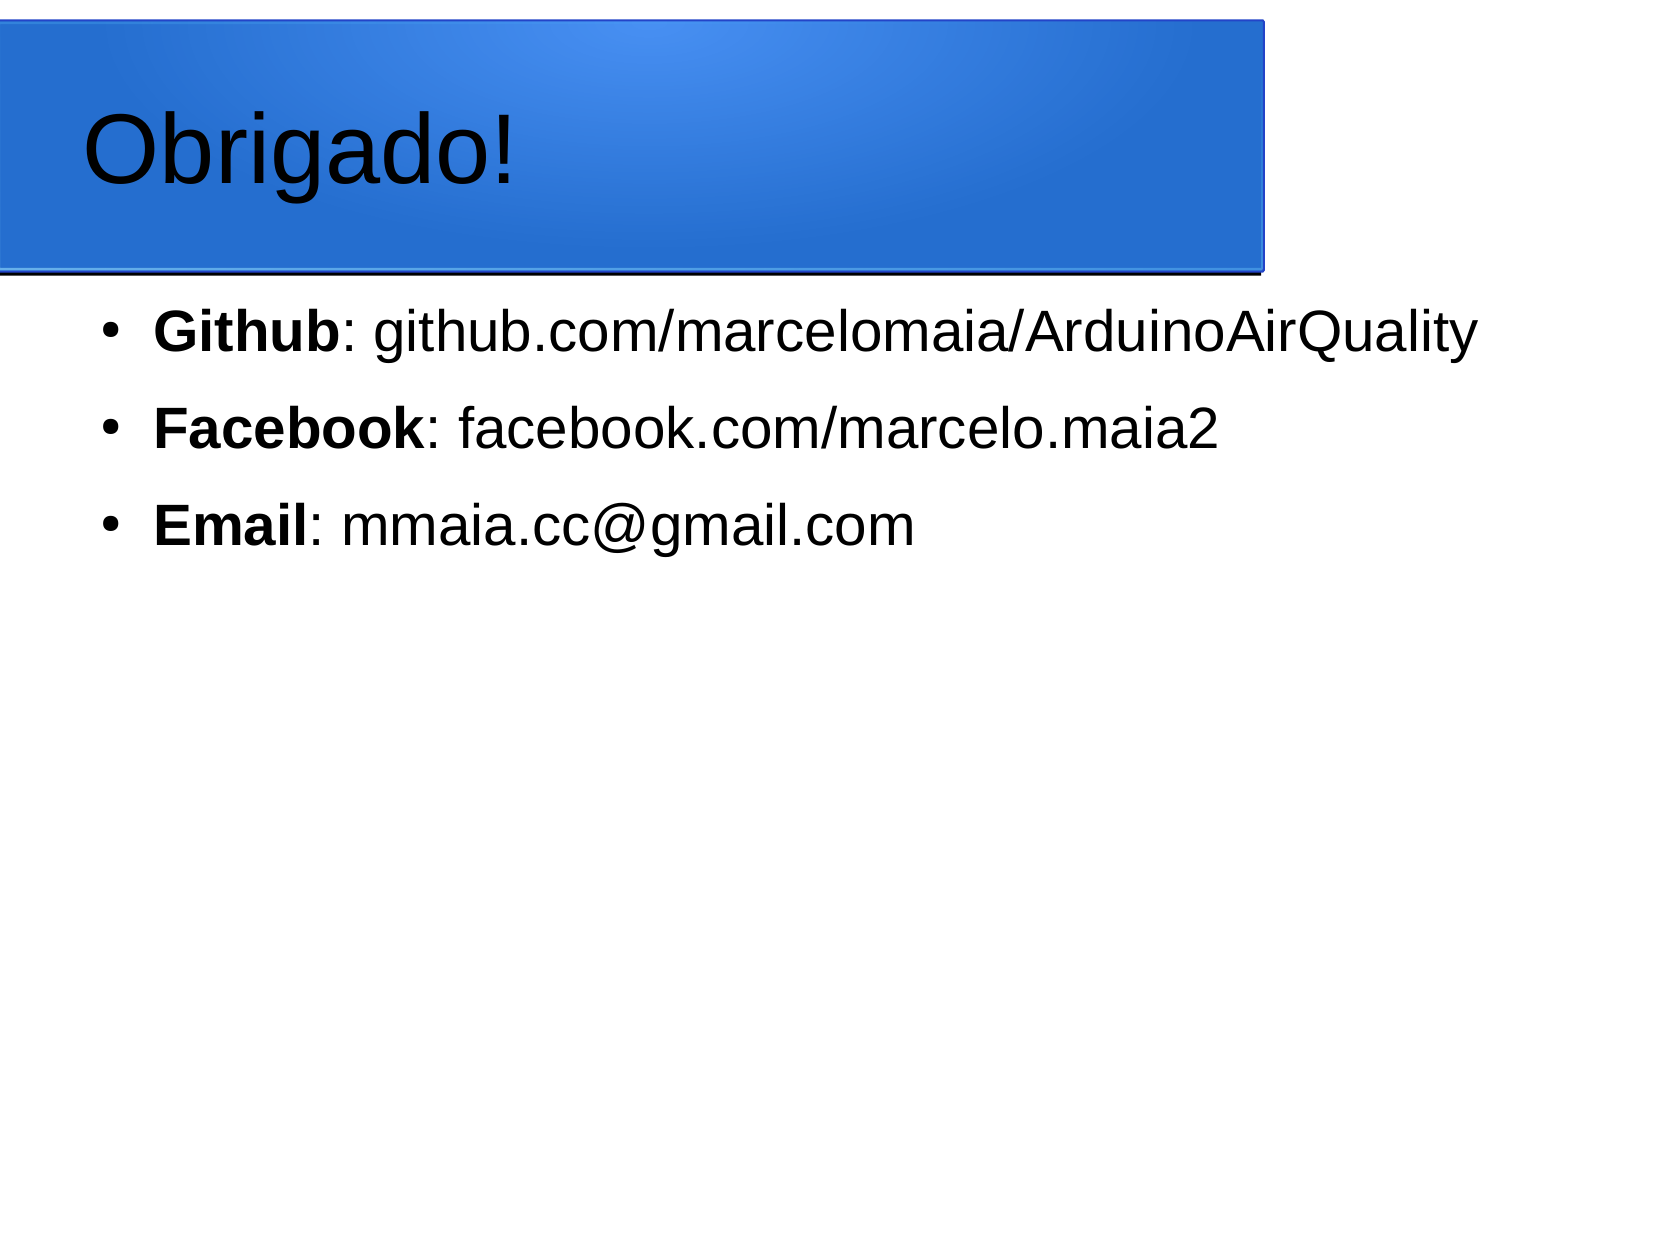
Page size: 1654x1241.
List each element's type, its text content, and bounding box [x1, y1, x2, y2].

list Github: github.com/marcelomaia/ArduinoAirQuality Facebook: facebook.com/marcelo.maia2 Email: mmaia.cc@gmail.com [82, 299, 1571, 1019]
title Obrigado! [82, 47, 1235, 252]
